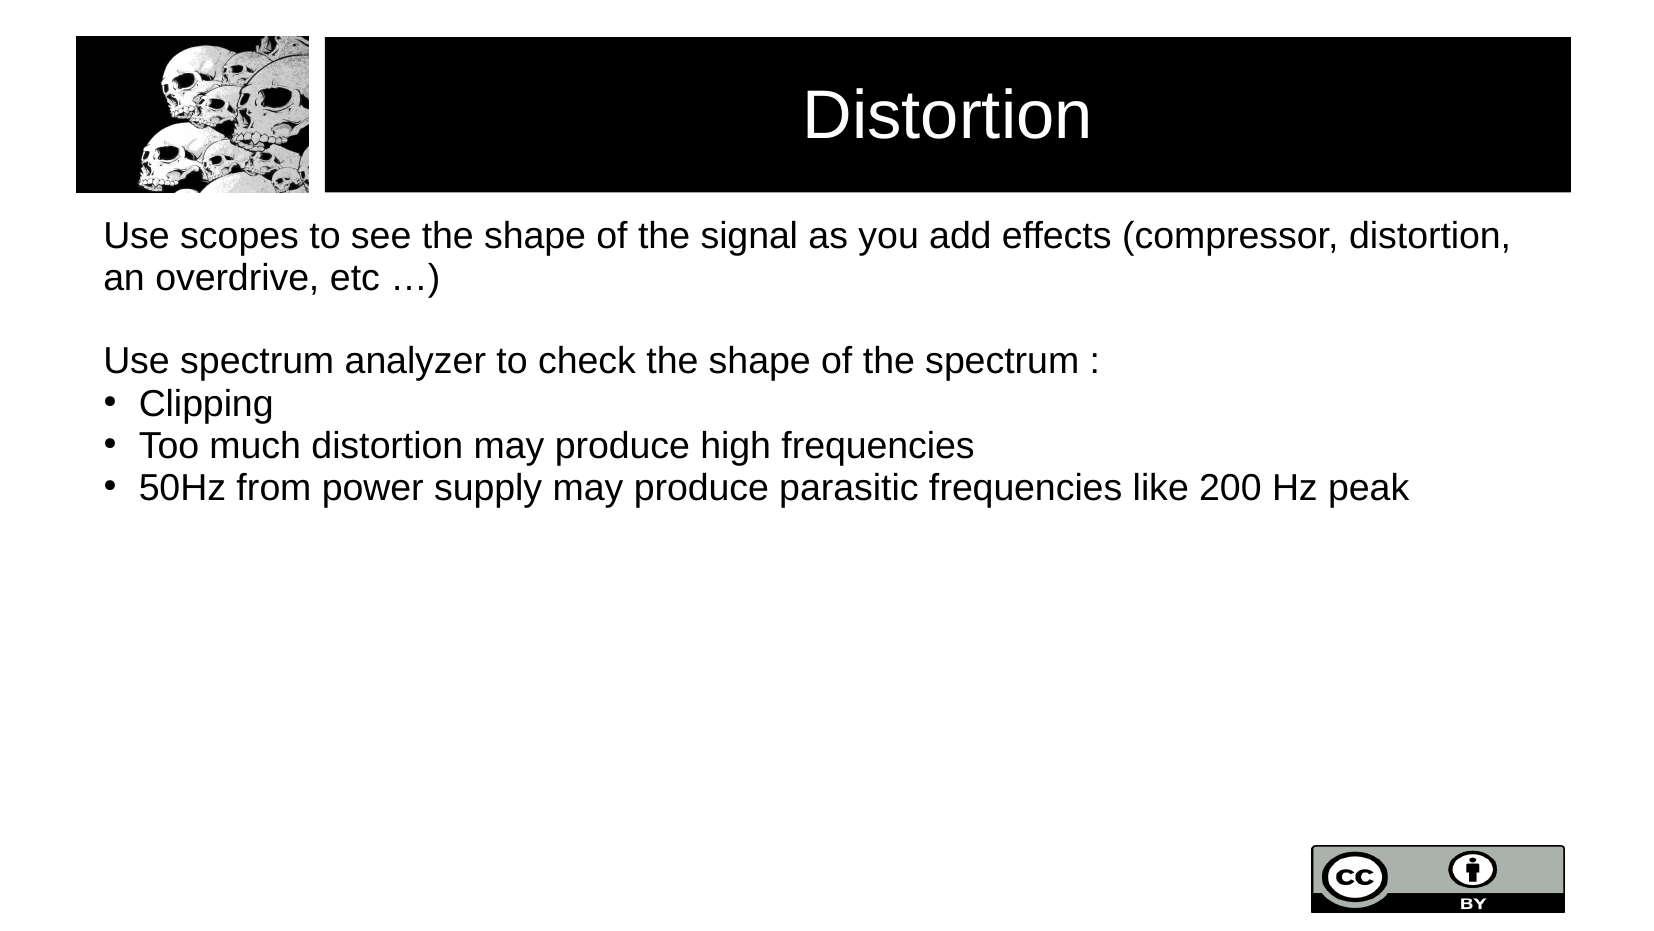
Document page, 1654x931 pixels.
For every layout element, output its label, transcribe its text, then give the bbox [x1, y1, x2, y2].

text_box Use scopes to see the shape of the signal as you add effects (compressor, distortion, an overdrive, etc …) Use spectrum analyzer to check the shape of the spectrum : Clipping Too much distortion may produce high frequencies 50Hz from power supply may produce parasitic frequencies like 200 Hz peak [88, 206, 1565, 558]
title Distortion [324, 37, 1571, 193]
picture [1311, 845, 1565, 913]
picture [76, 36, 309, 193]
